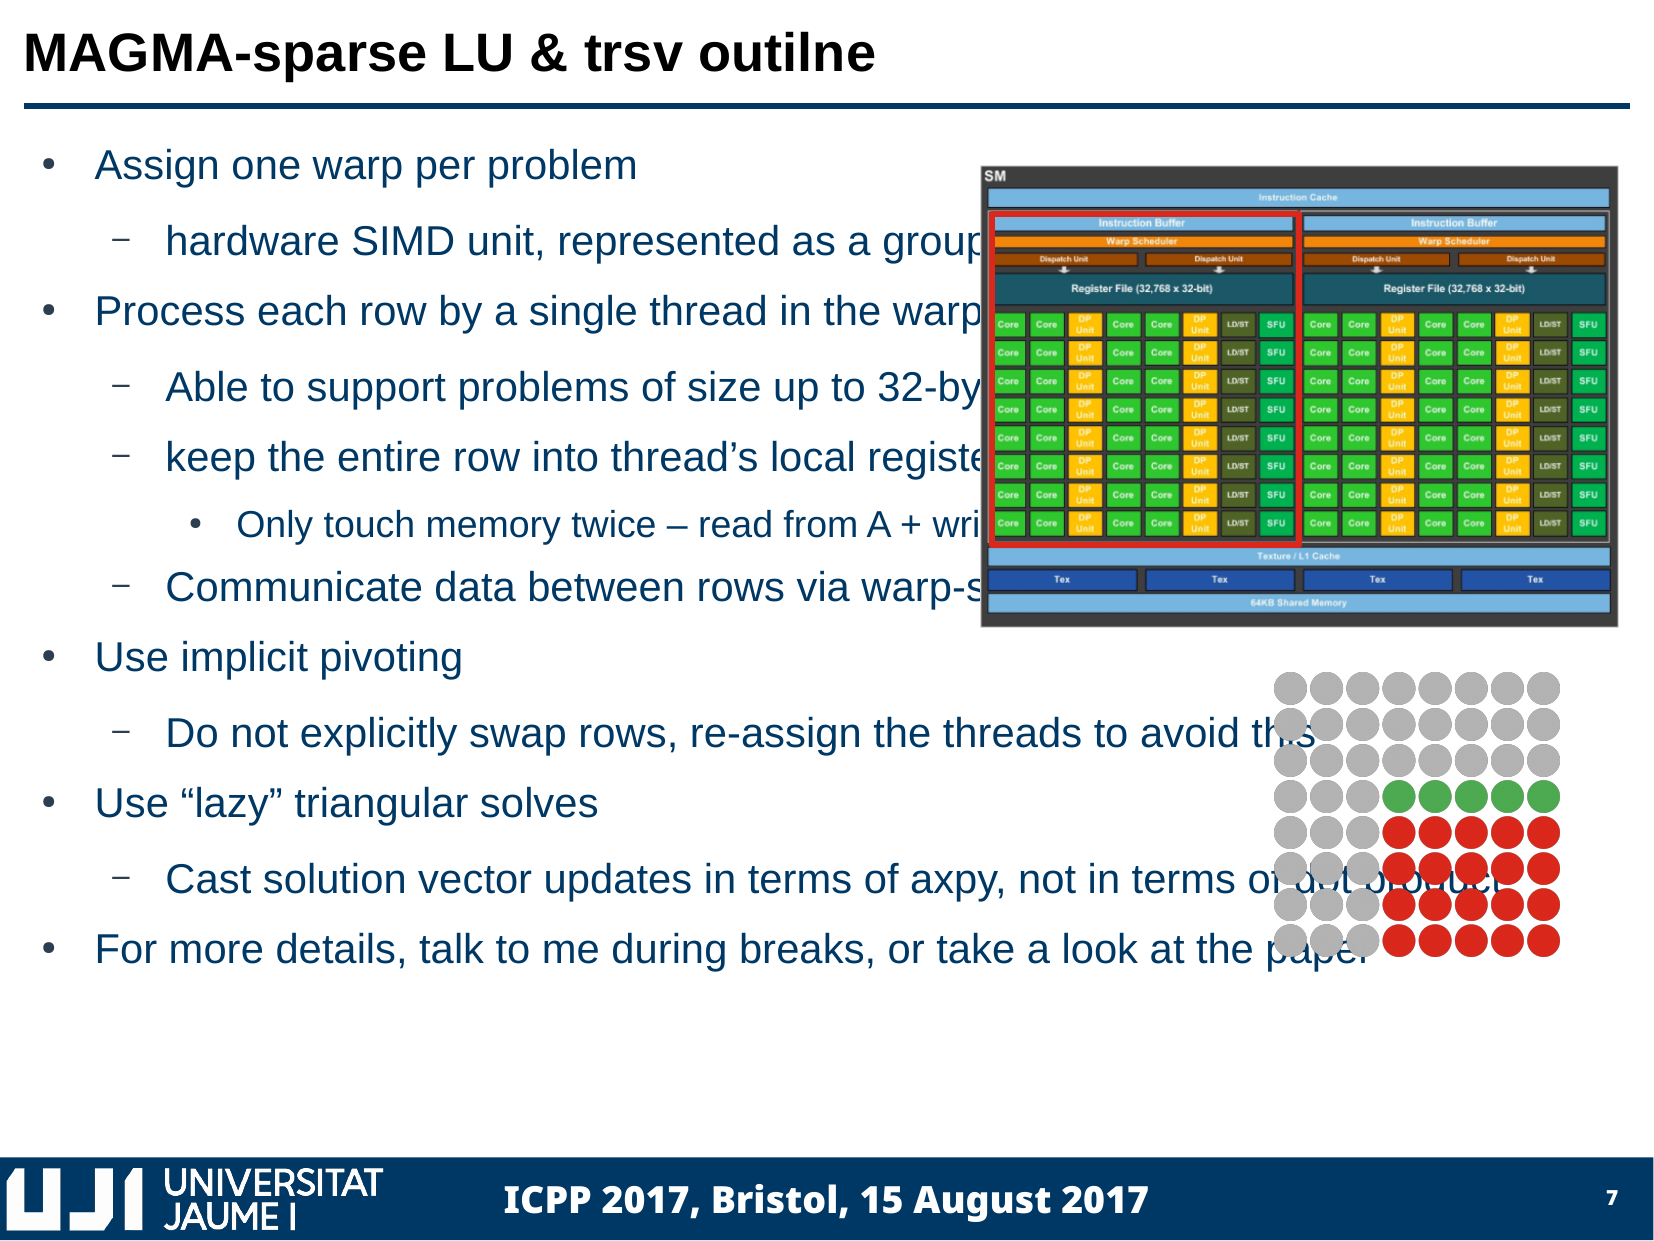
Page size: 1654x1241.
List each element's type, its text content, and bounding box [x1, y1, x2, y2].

title MAGMA-sparse LU & trsv outilne [23, 0, 1630, 107]
picture [1274, 672, 1560, 957]
list Assign one warp per problem hardware SIMD unit, represented as a group of 32 threads in CUDA Process each row by a single thread in the warp Able to support problems of size up to 32-by-32 keep the entire row into thread’s local registers Only touch memory twice – read from A + write into preconditioner data structure Communicate data between rows via warp-shuffles Use implicit pivoting Do not explicitly swap rows, re-assign the threads to avoid this Use “lazy” triangular solves Cast solution vector updates in terms of axpy, not in terms of dot product! For more details, talk to me during breaks, or take a look at the paper [23, 141, 1630, 1134]
picture [0, 1158, 390, 1241]
picture [980, 165, 1619, 628]
